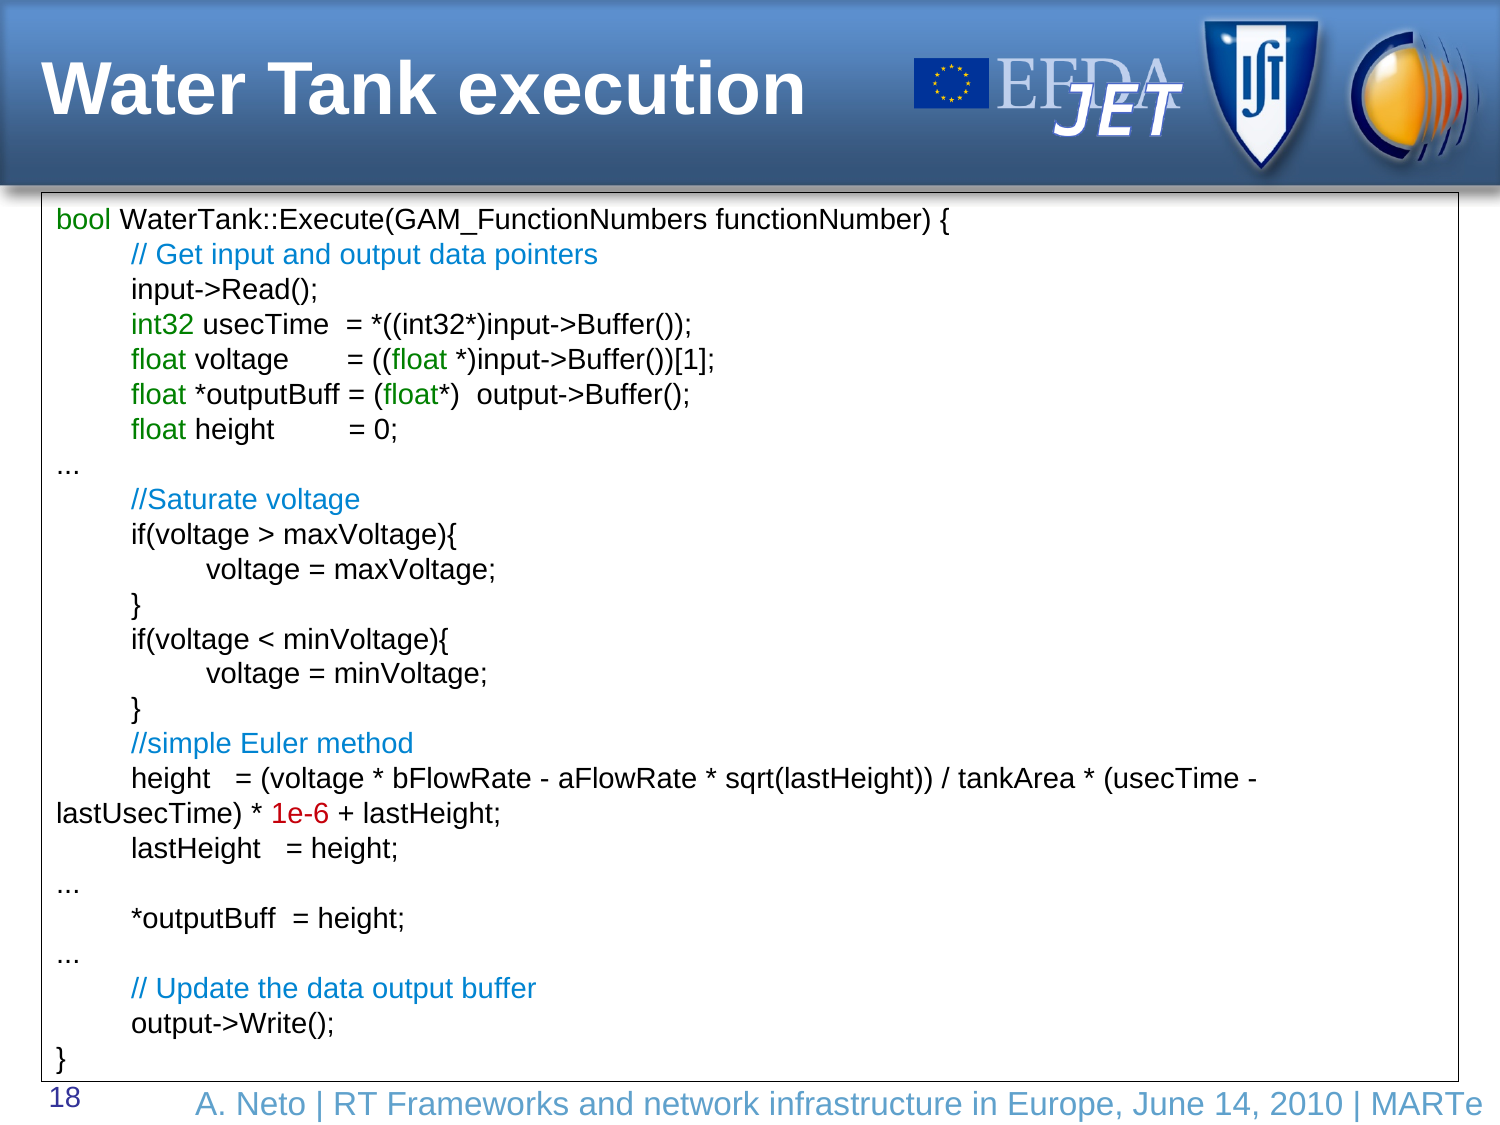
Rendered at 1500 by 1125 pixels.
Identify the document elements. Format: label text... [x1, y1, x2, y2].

picture [0, 0, 1500, 207]
title Water Tank execution [41, 0, 1128, 180]
text_box bool WaterTank::Execute(GAM_FunctionNumbers functionNumber) { // Get input and output data pointers input->Read(); int32 usecTime = *((int32*)input->Buffer()); float voltage = ((float *)input->Buffer())[1]; float *outputBuff = (float*) output->Buffer(); float height = 0; ... //Saturate voltage if(voltage > maxVoltage){ voltage = maxVoltage; } if(voltage < minVoltage){ voltage = minVoltage; } //simple Euler method height = (voltage * bFlowRate - aFlowRate * sqrt(lastHeight)) / tankArea * (usecTime - lastUsecTime) * 1e-6 + lastHeight; lastHeight = height; ... *outputBuff = height; ... // Update the data output buffer output->Write(); } [41, 192, 1459, 1082]
